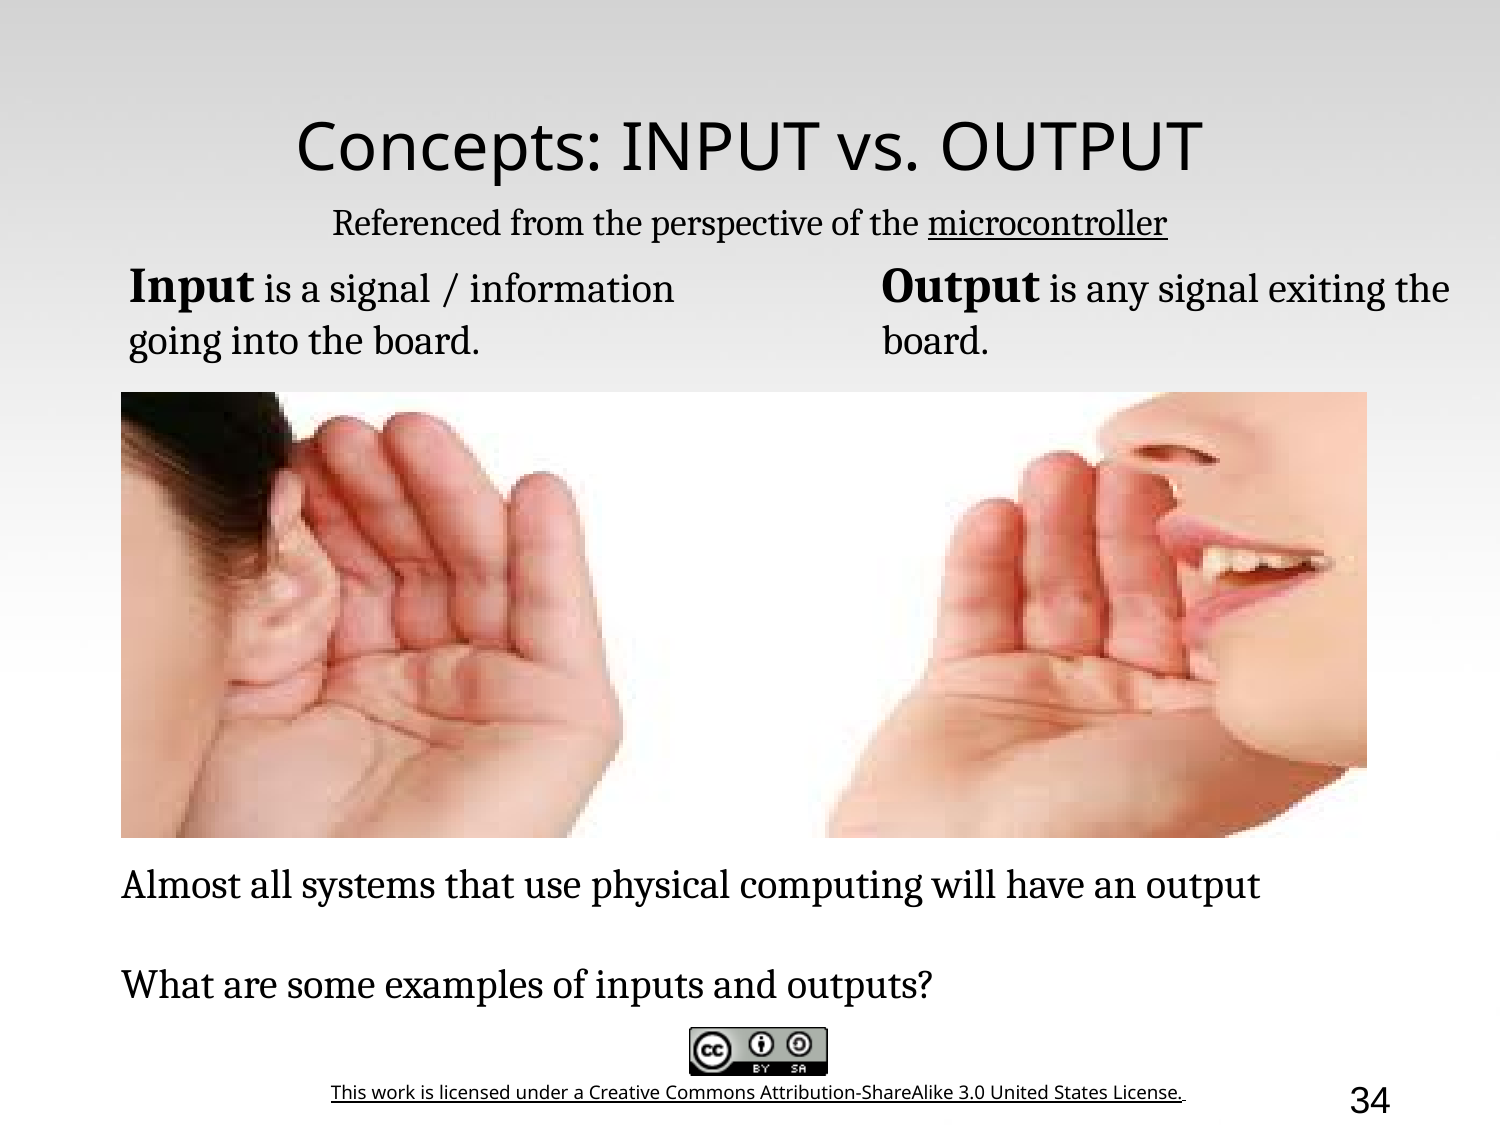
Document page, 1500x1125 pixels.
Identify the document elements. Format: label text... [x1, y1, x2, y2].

list Referenced from the perspective of the microcontroller [112, 190, 1388, 300]
title Concepts: INPUT vs. OUTPUT [112, 49, 1388, 190]
text_box Almost all systems that use physical computing will have an output What are some examples of inputs and outputs? [106, 799, 1400, 1015]
text_box Output is any signal exiting the board. [866, 244, 1500, 470]
picture [0, 0, 1500, 1125]
text_box Input is a signal / information going into the board. [114, 244, 752, 470]
